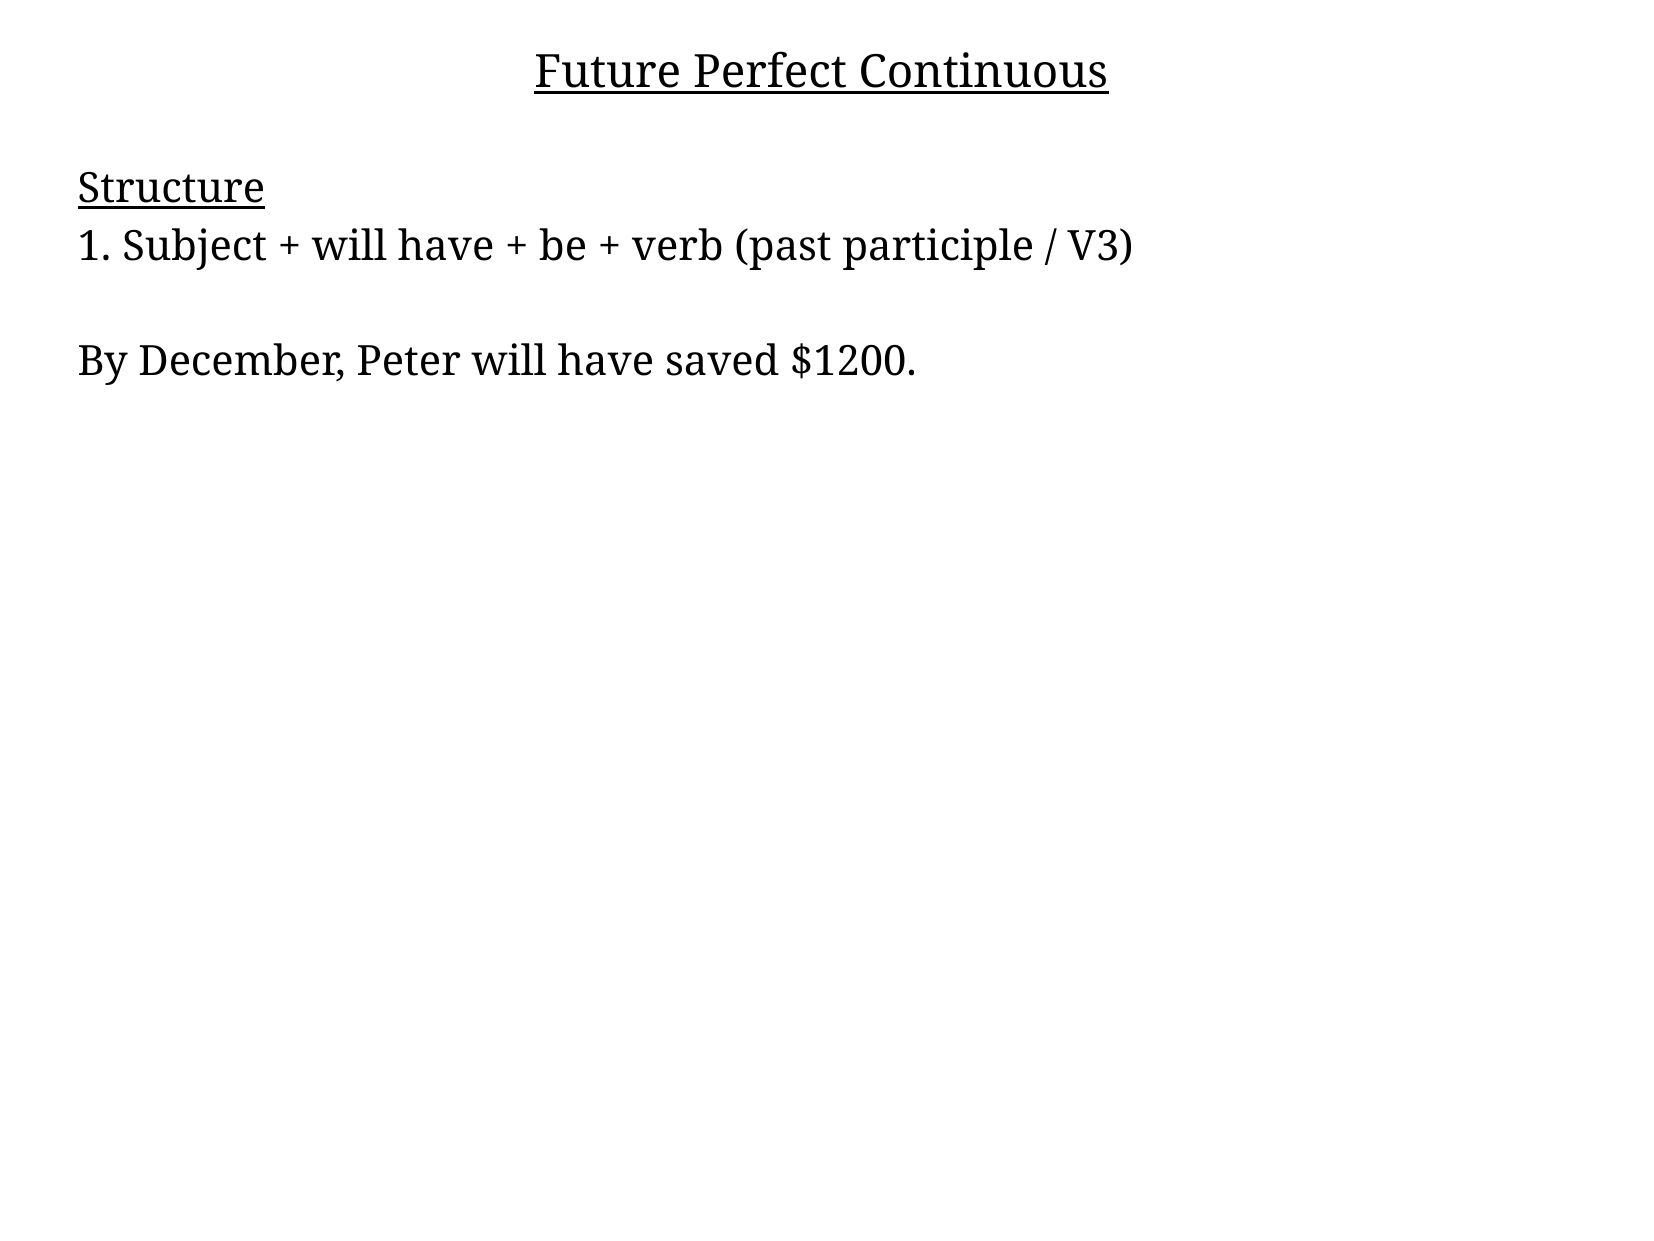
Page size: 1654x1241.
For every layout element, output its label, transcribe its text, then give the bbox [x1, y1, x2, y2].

text_box Future Perfect Continuous Structure 1. Subject + will have + be + verb (past participle / V3) By December, Peter will have saved $1200. [77, 31, 1566, 1140]
